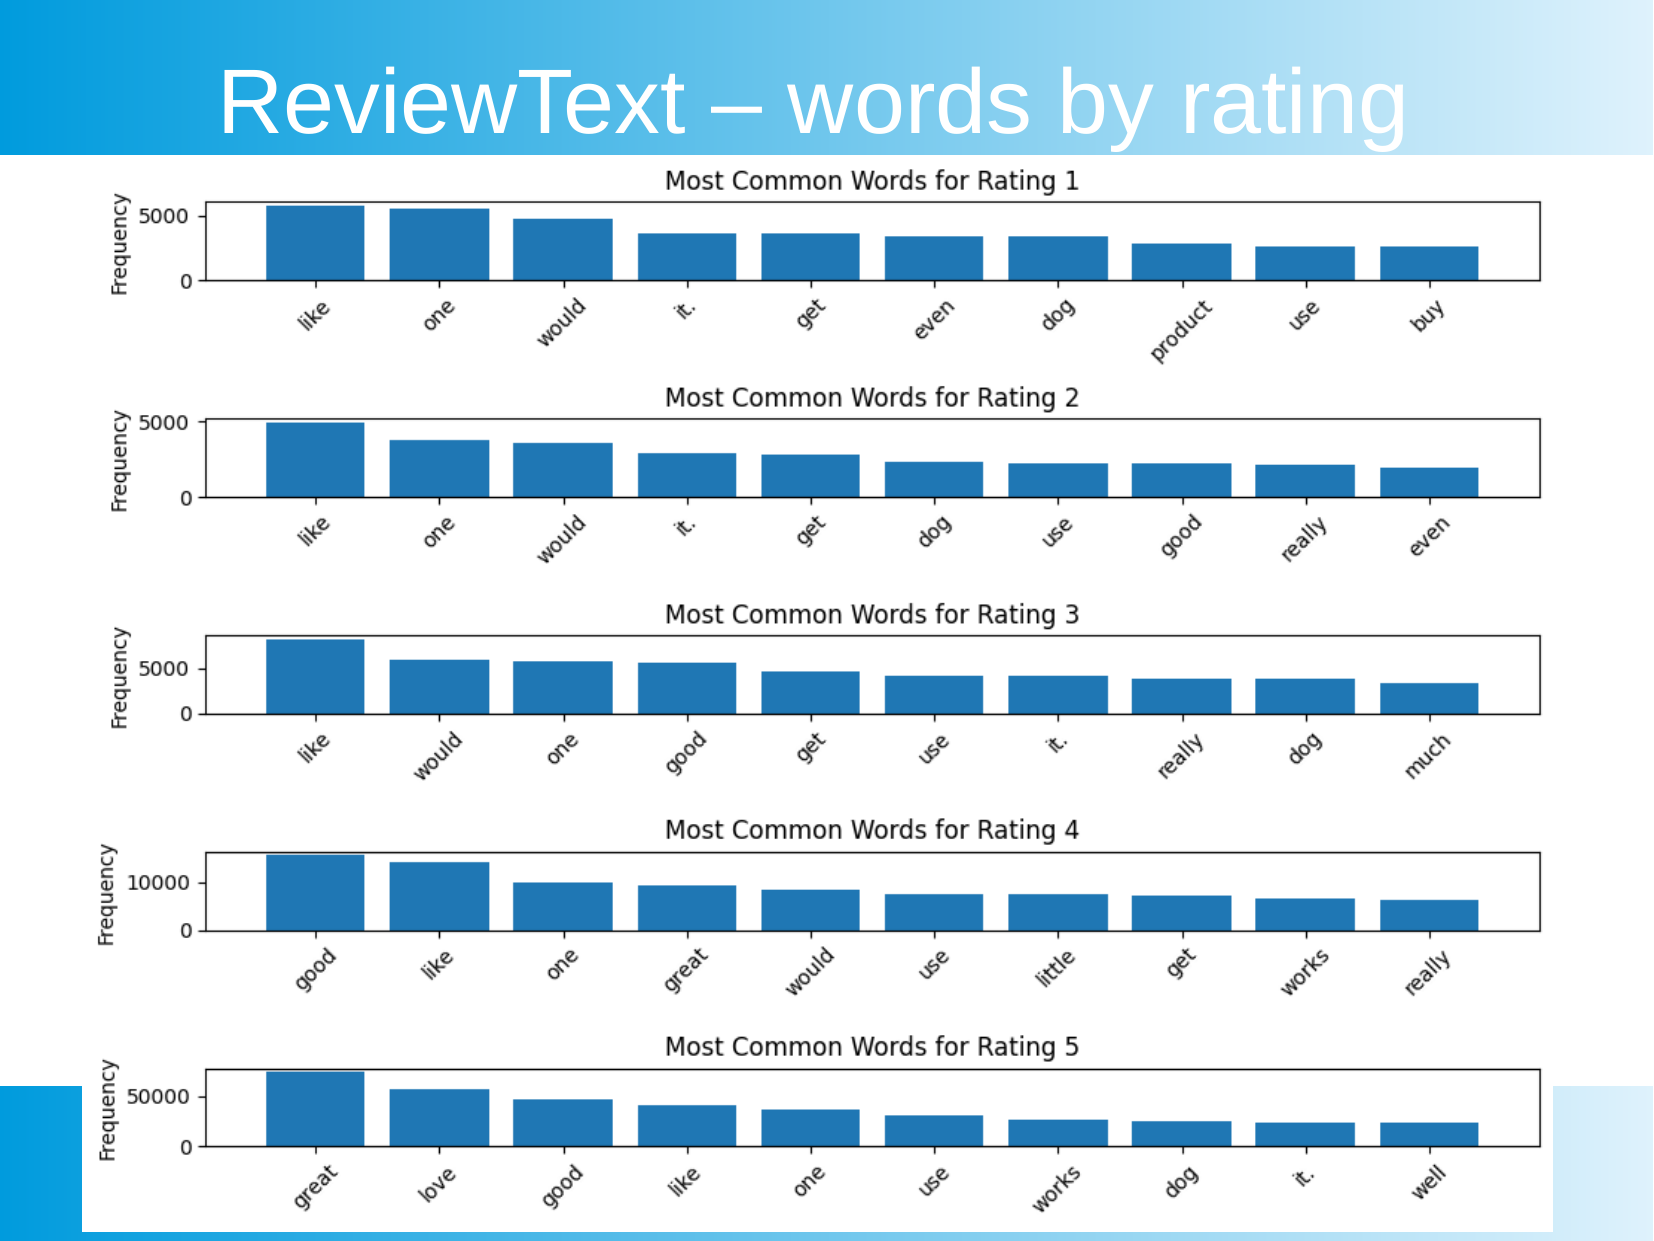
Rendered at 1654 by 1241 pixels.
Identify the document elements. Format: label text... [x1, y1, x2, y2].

picture [82, 155, 1553, 1241]
title ReviewText – words by rating [82, 49, 1571, 155]
